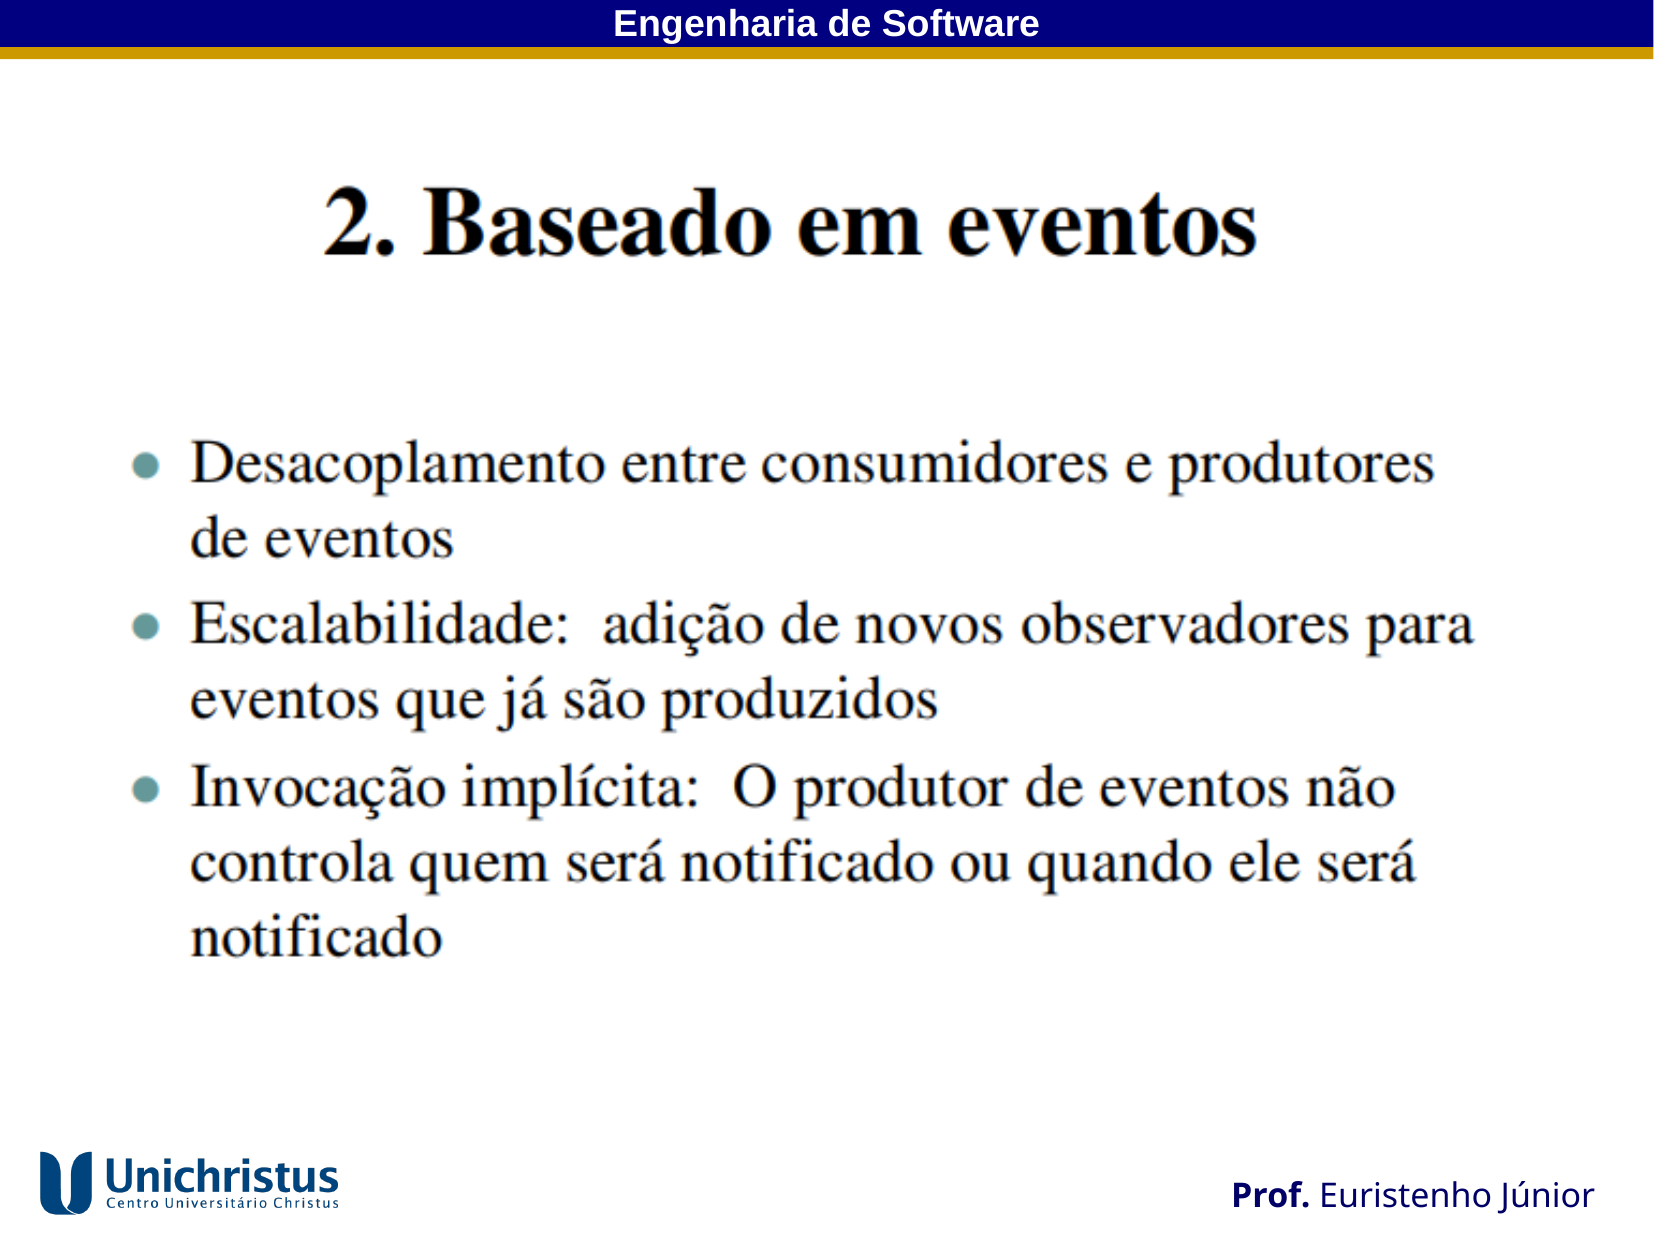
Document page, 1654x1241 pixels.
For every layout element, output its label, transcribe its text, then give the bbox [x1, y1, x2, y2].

text_box [0, 47, 1654, 60]
text_box Prof. Euristenho Júnior [1216, 1163, 1654, 1224]
picture [87, 165, 1525, 1004]
text_box Engenharia de Software [0, 0, 1654, 47]
picture [35, 1148, 343, 1217]
